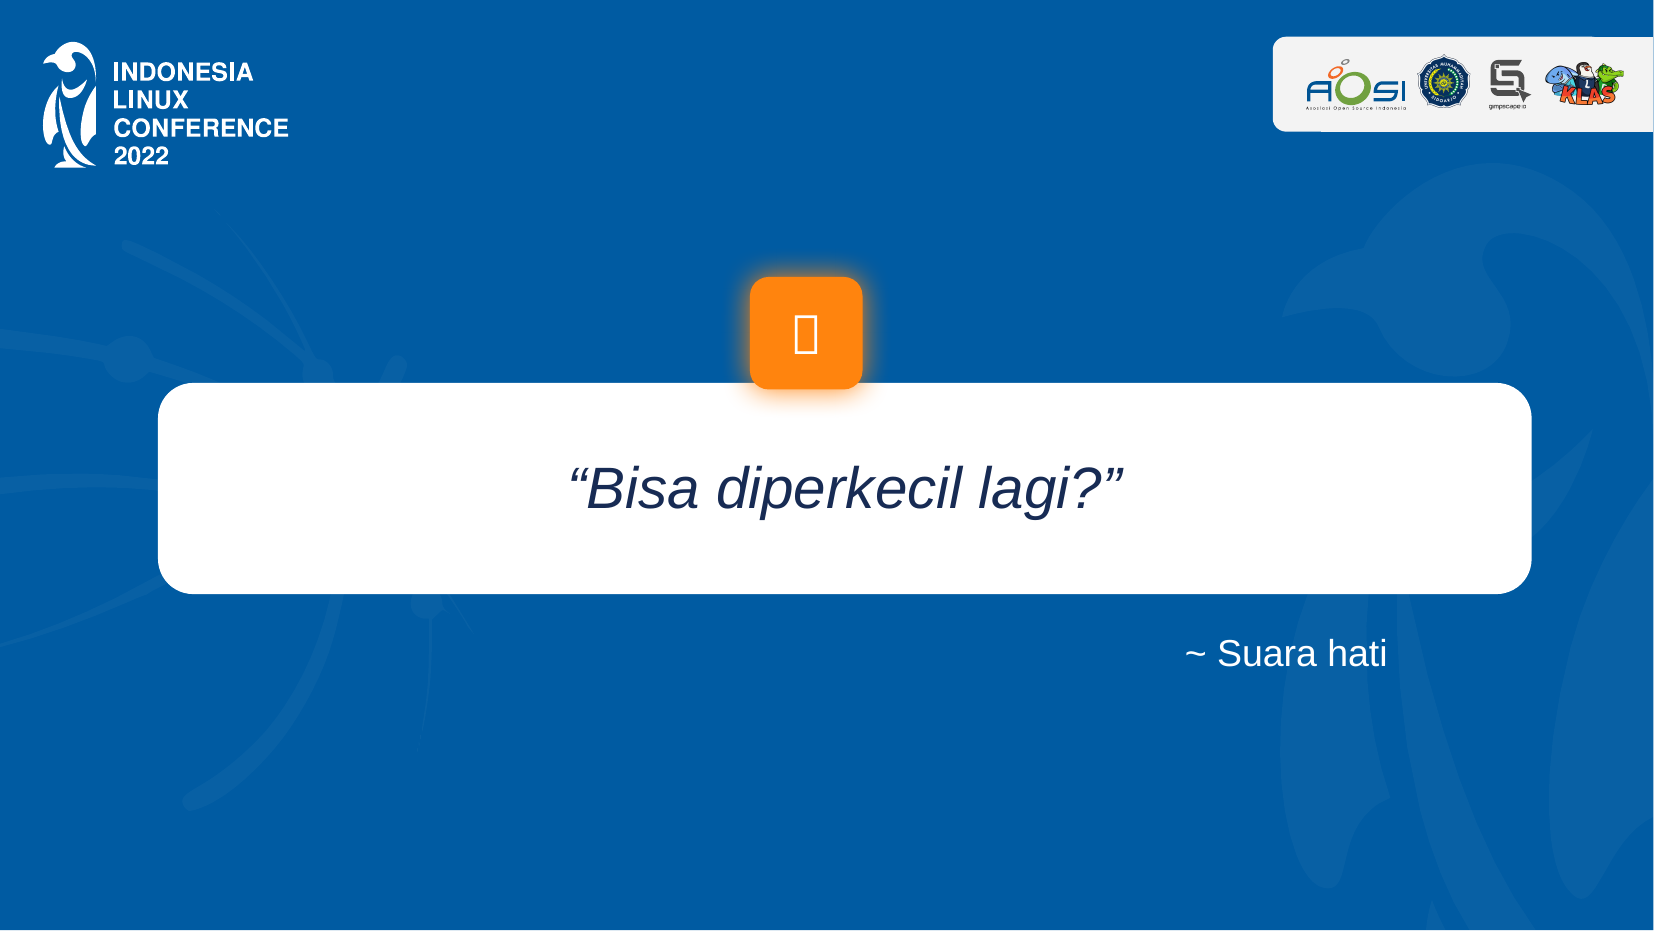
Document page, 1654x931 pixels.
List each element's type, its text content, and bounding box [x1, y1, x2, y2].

picture [1545, 62, 1624, 105]
subtitle ~ Suara hati [787, 581, 1388, 725]
text_box  [749, 276, 863, 390]
picture [1417, 54, 1471, 108]
text_box “Bisa diperkecil lagi?” [157, 382, 1532, 595]
